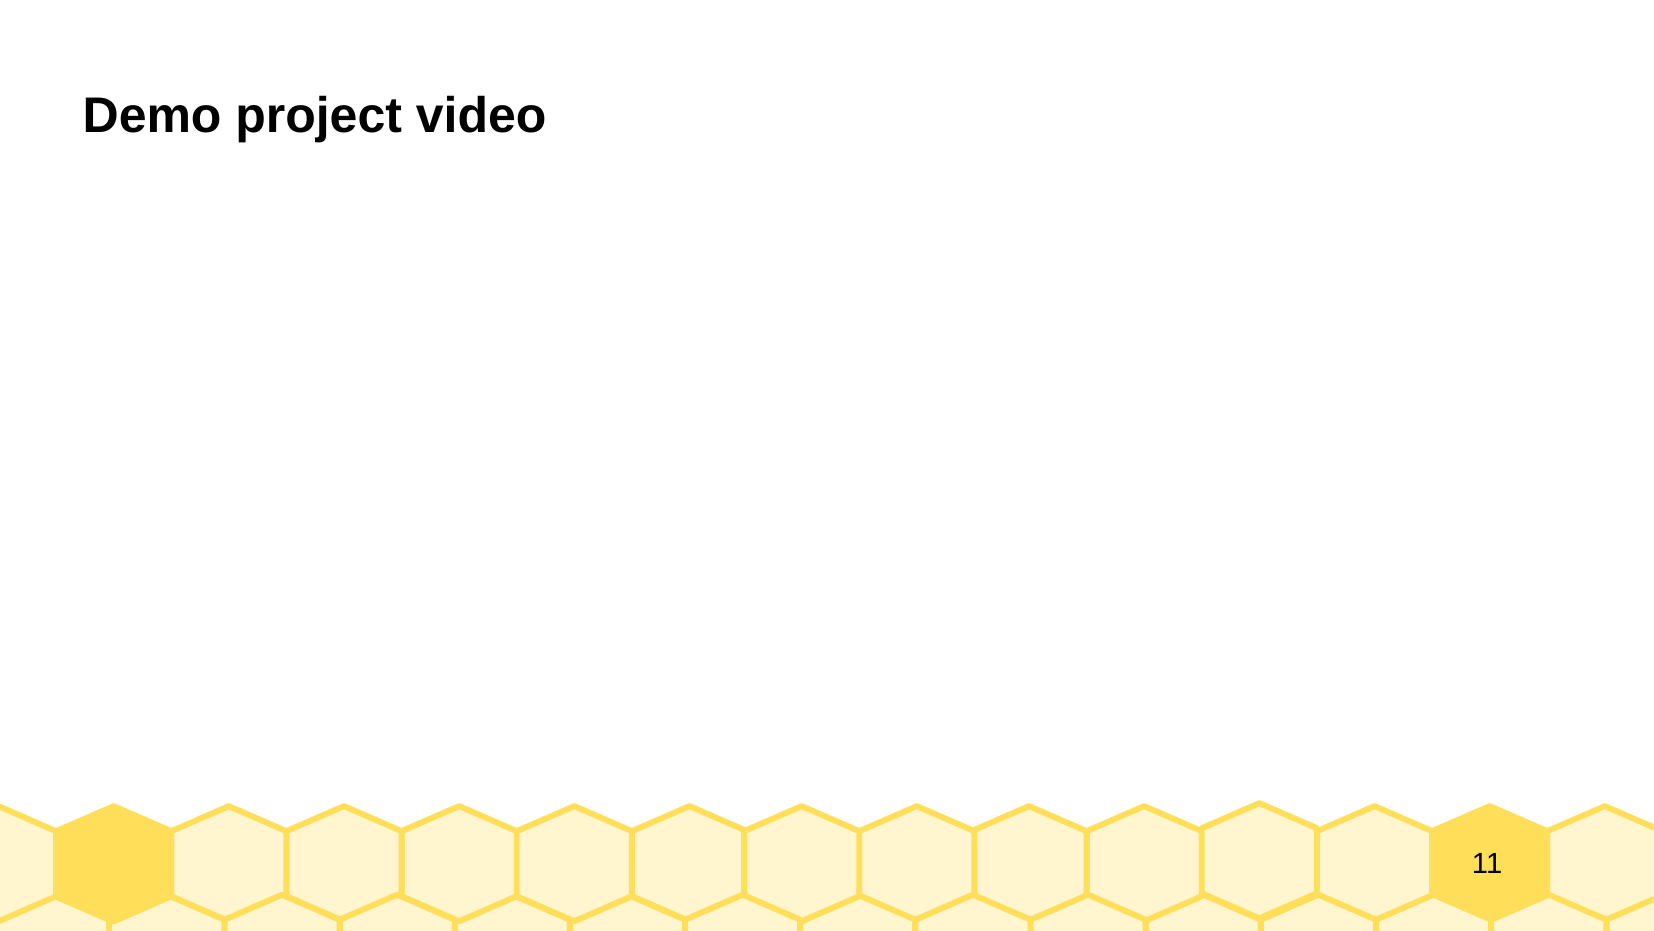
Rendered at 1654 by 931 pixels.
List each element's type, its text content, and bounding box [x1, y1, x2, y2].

title Demo project video [82, 37, 1571, 193]
